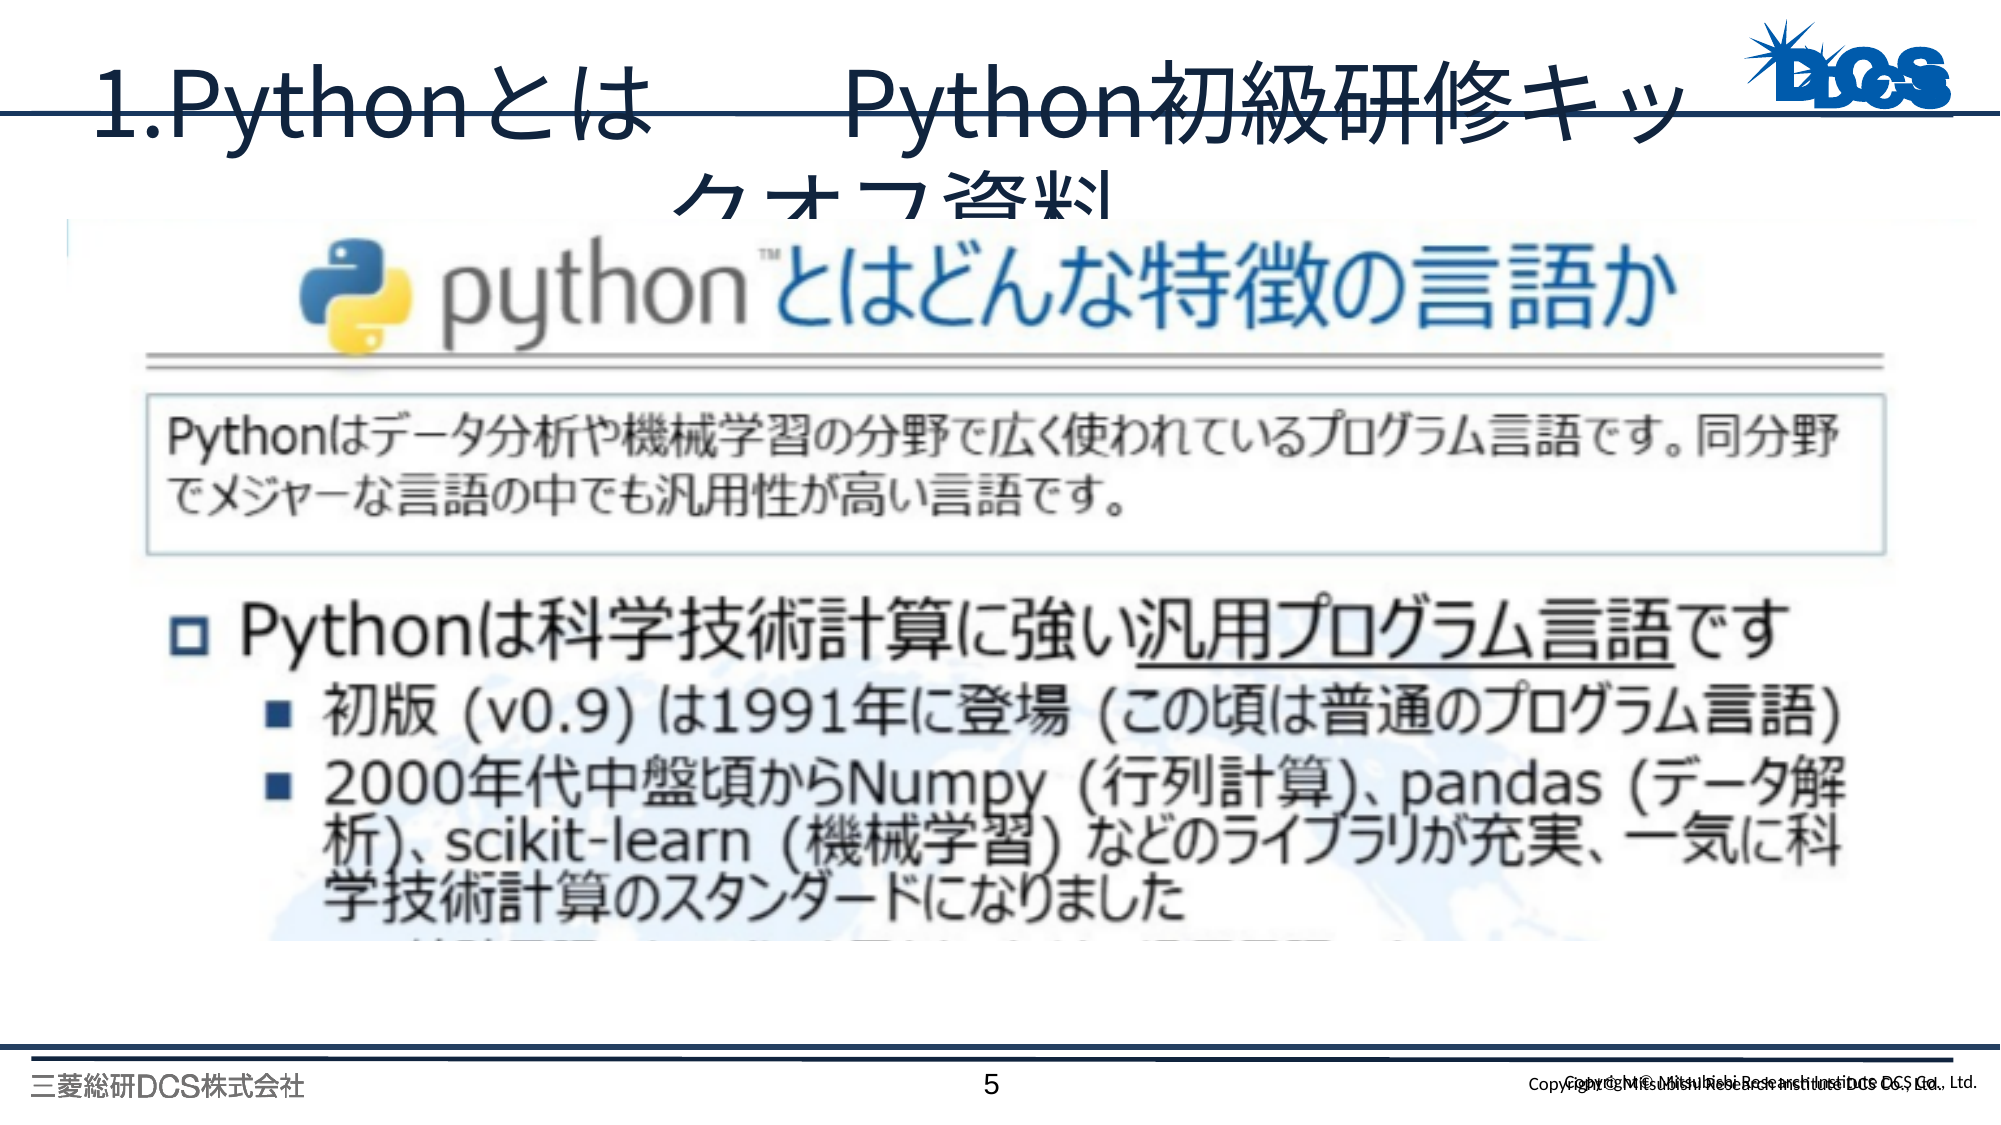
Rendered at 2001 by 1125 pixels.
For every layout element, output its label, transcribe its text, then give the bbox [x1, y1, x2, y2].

picture [66, 219, 1977, 941]
picture [31, 1073, 304, 1098]
title 1.Pythonとは Python初級研修キックオフ資料 [31, 38, 1756, 110]
